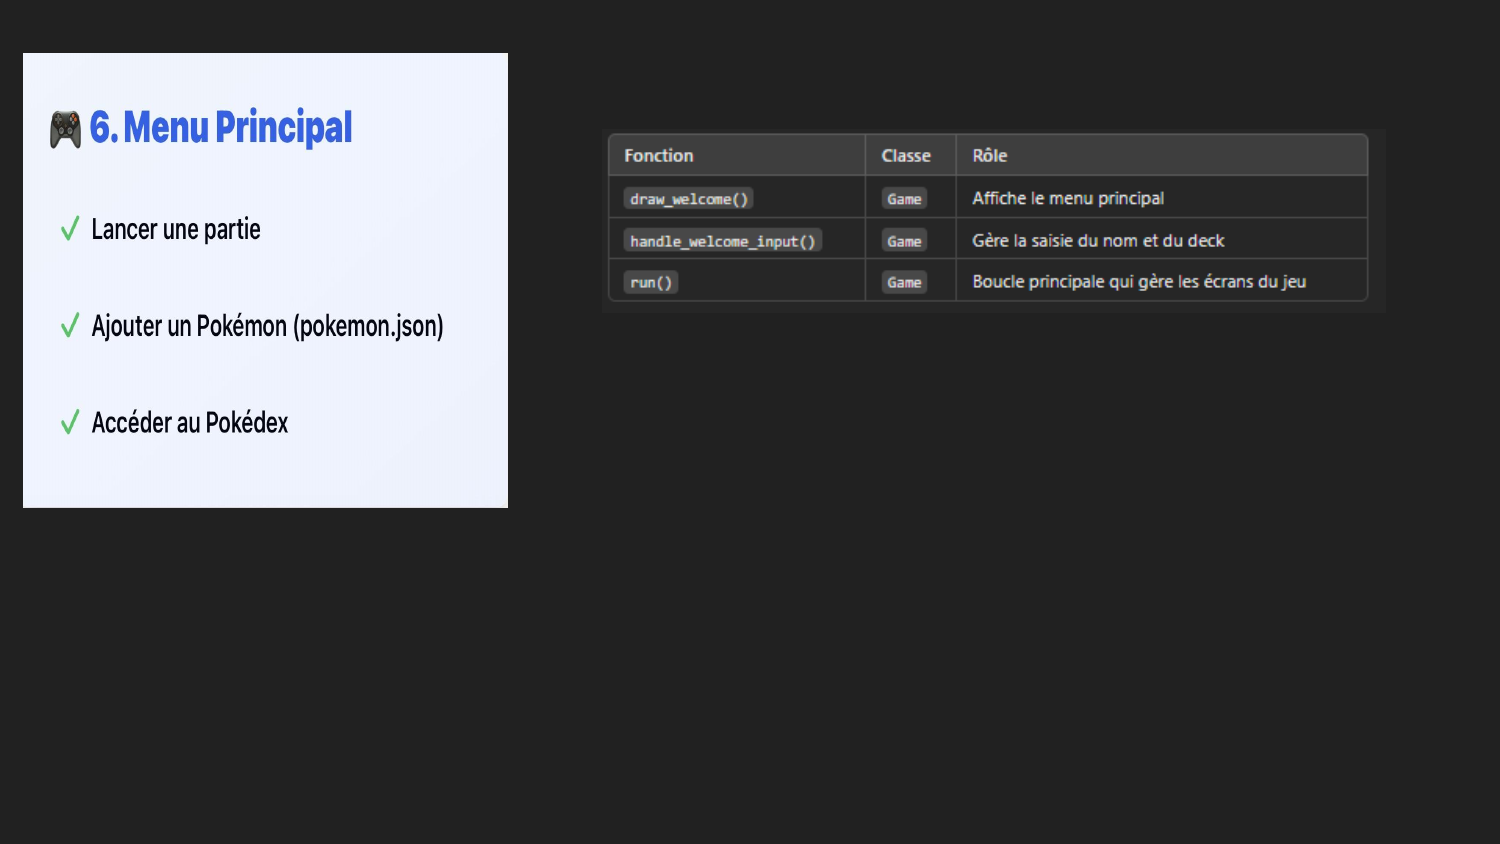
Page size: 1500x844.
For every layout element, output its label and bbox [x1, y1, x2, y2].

picture [23, 53, 508, 508]
picture [602, 129, 1386, 313]
